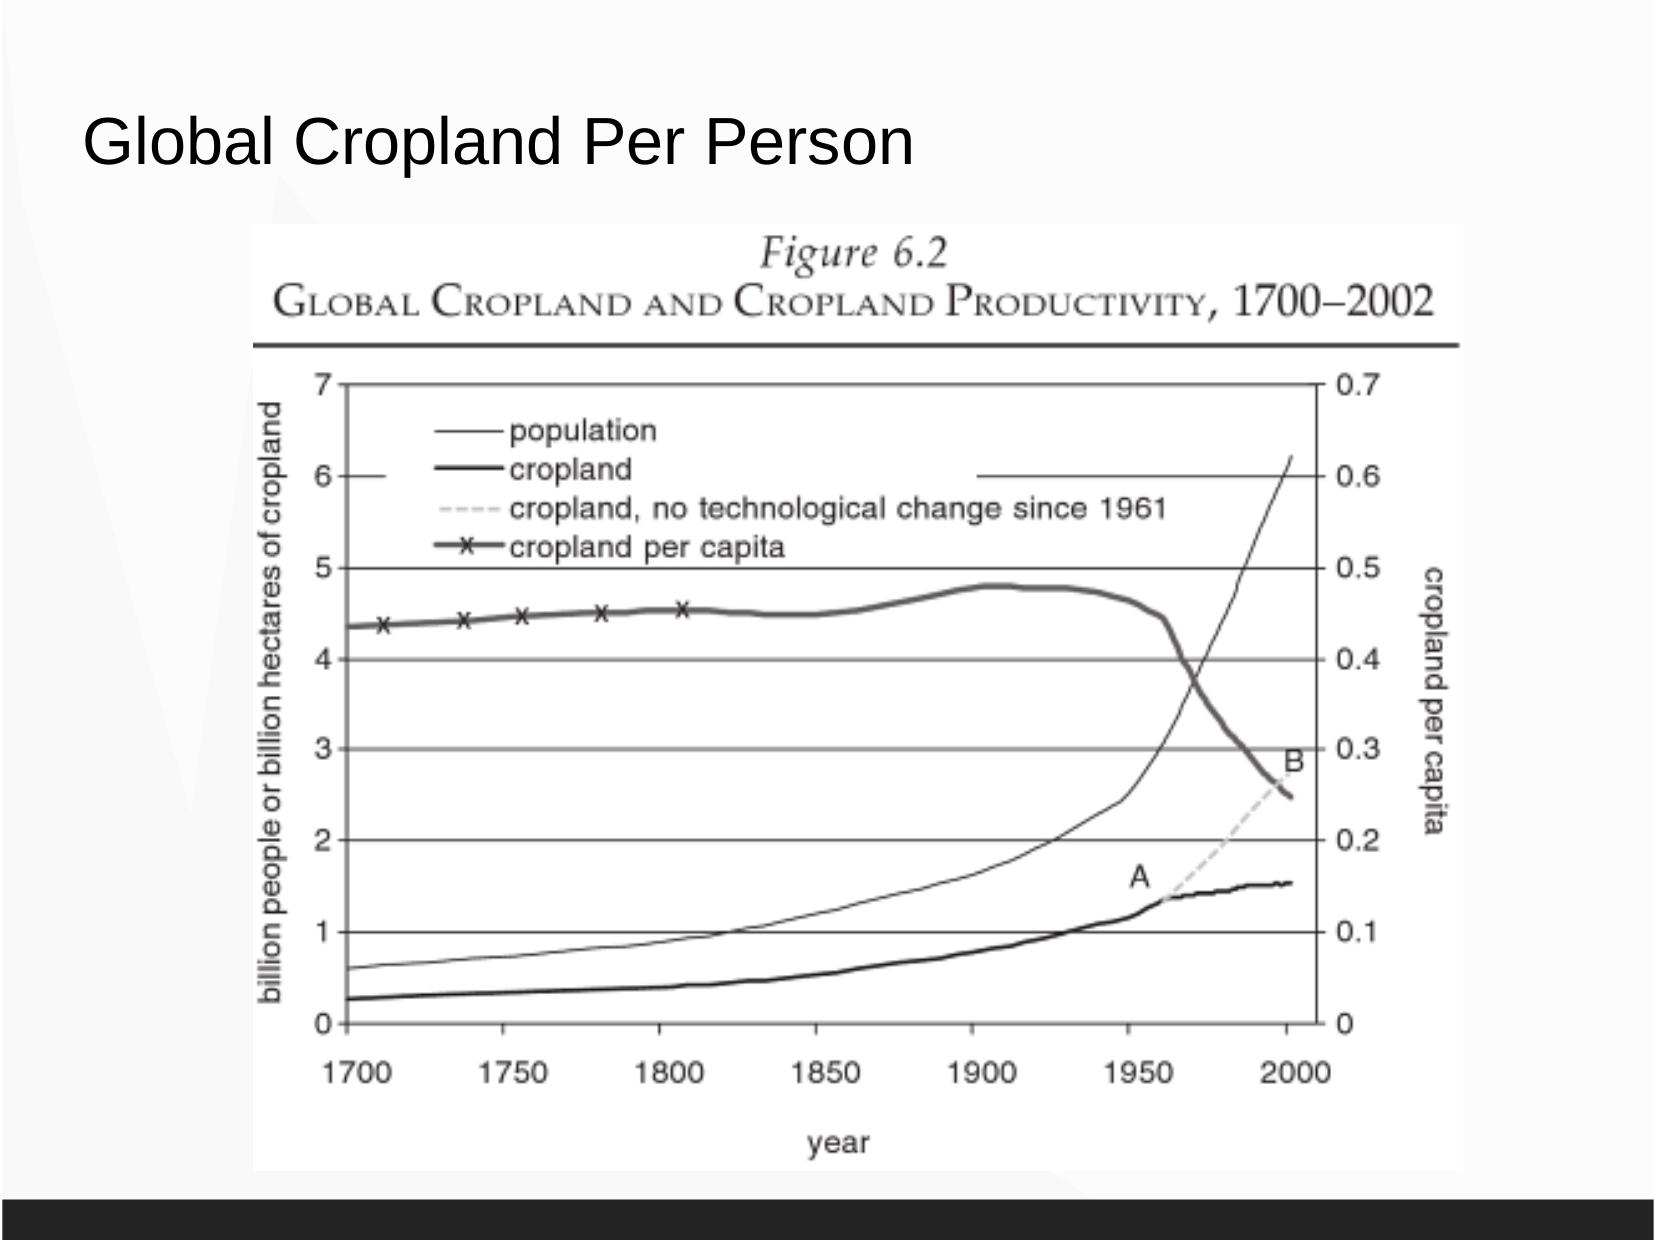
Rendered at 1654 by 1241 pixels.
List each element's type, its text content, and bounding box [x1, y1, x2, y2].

picture [2, 0, 1654, 1241]
title Global Cropland Per Person [82, 45, 1571, 238]
